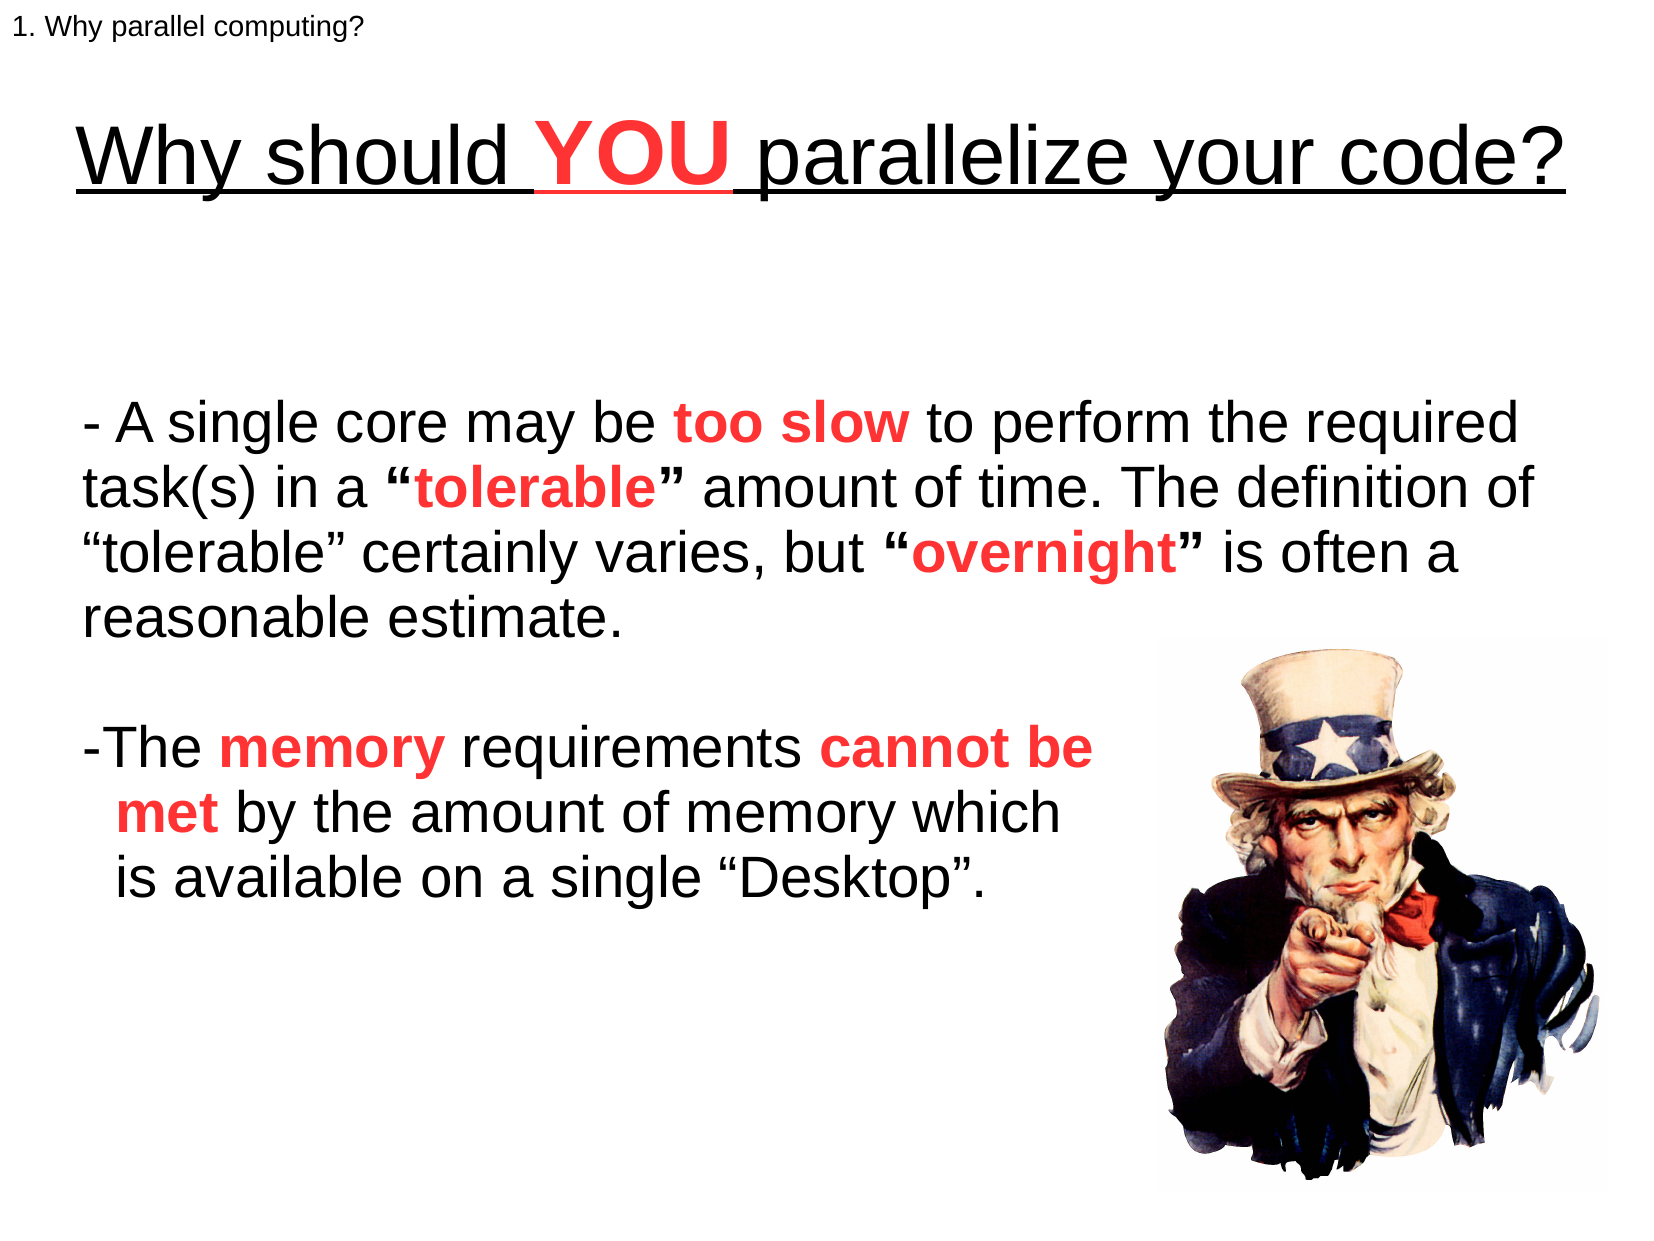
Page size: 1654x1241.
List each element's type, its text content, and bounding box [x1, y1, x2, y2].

picture [1157, 637, 1607, 1193]
title Why should YOU parallelize your code? [11, 49, 1630, 257]
text_box 1. Why parallel computing? [11, 8, 815, 44]
subtitle - A single core may be too slow to perform the required task(s) in a “tolerable” amount of time. The definition of “tolerable” certainly varies, but “overnight” is often a reasonable estimate. -The memory requirements cannot be met by the amount of memory which is available on a single “Desktop”. [82, 290, 1538, 1010]
